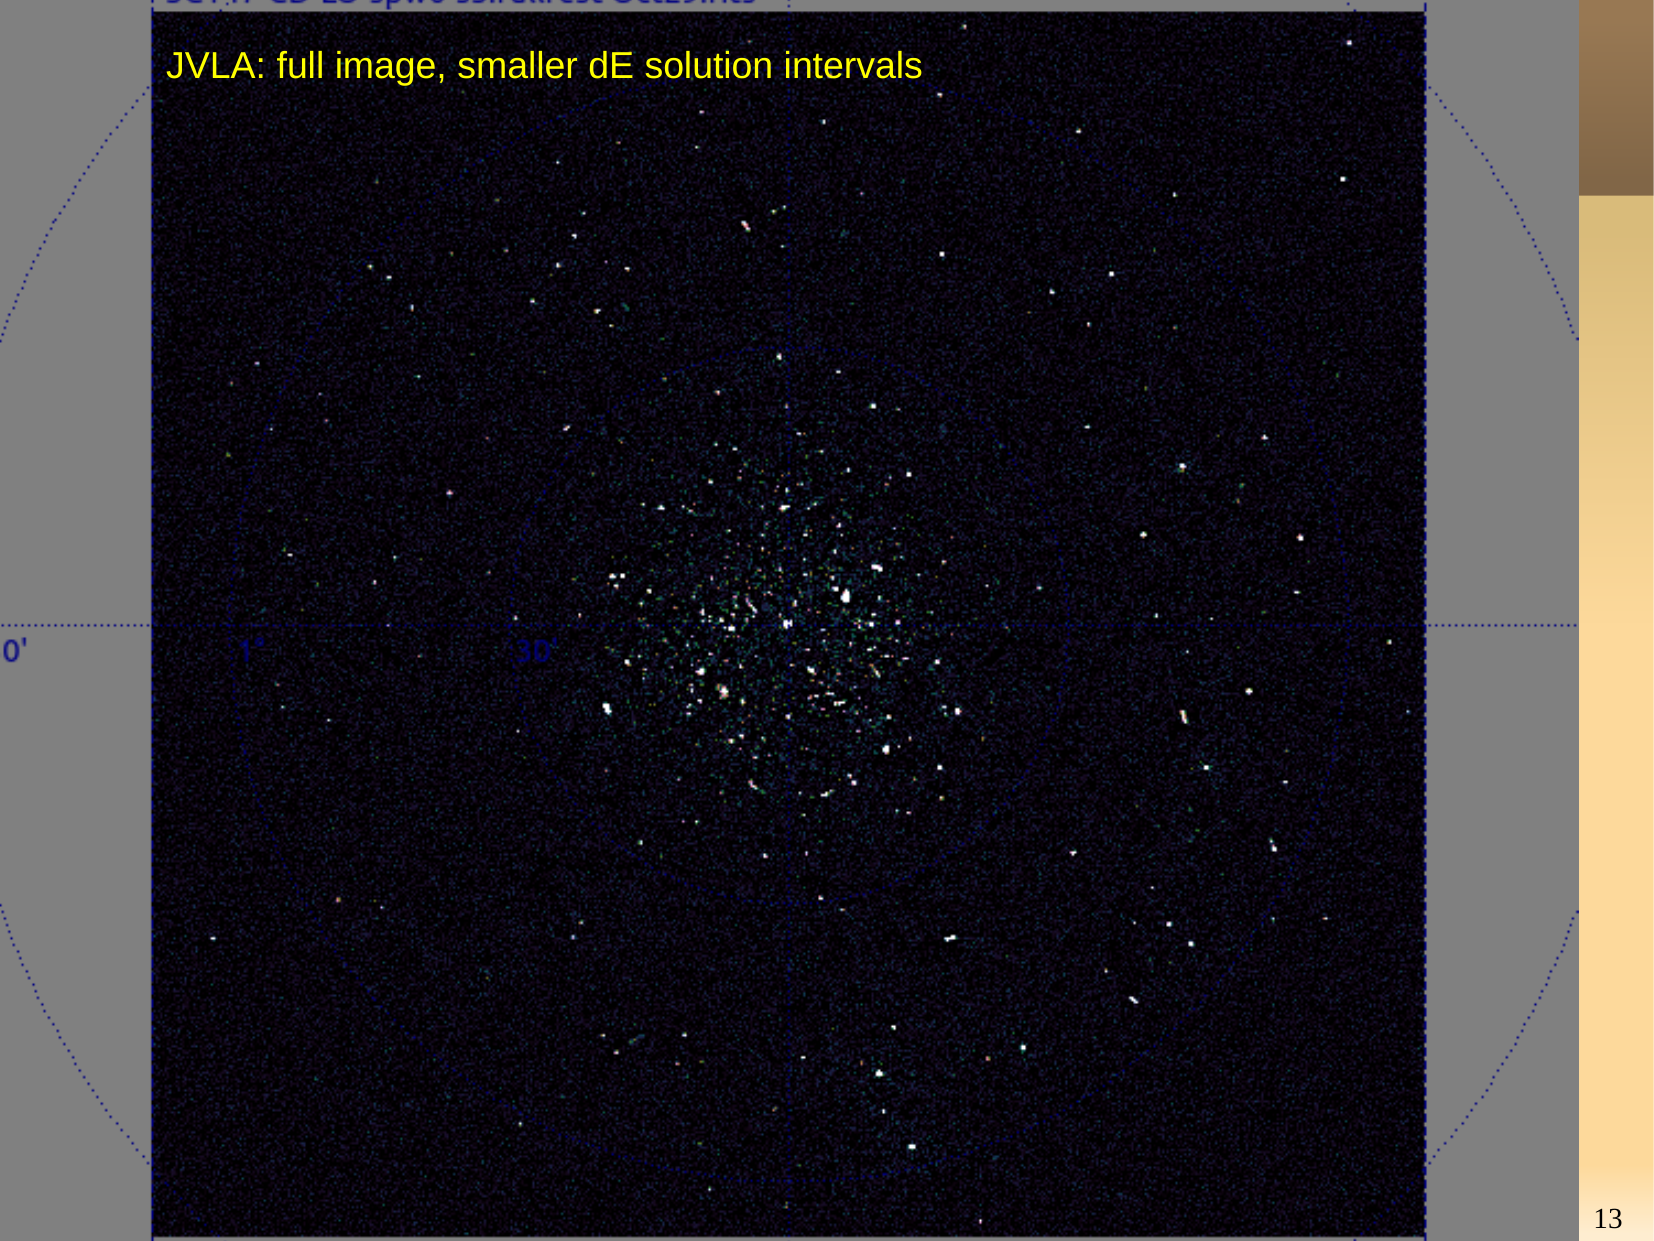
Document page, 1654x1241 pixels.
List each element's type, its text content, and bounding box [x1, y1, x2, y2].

picture [0, 0, 1654, 1241]
text_box JVLA: full image, smaller dE solution intervals [151, 36, 1258, 94]
